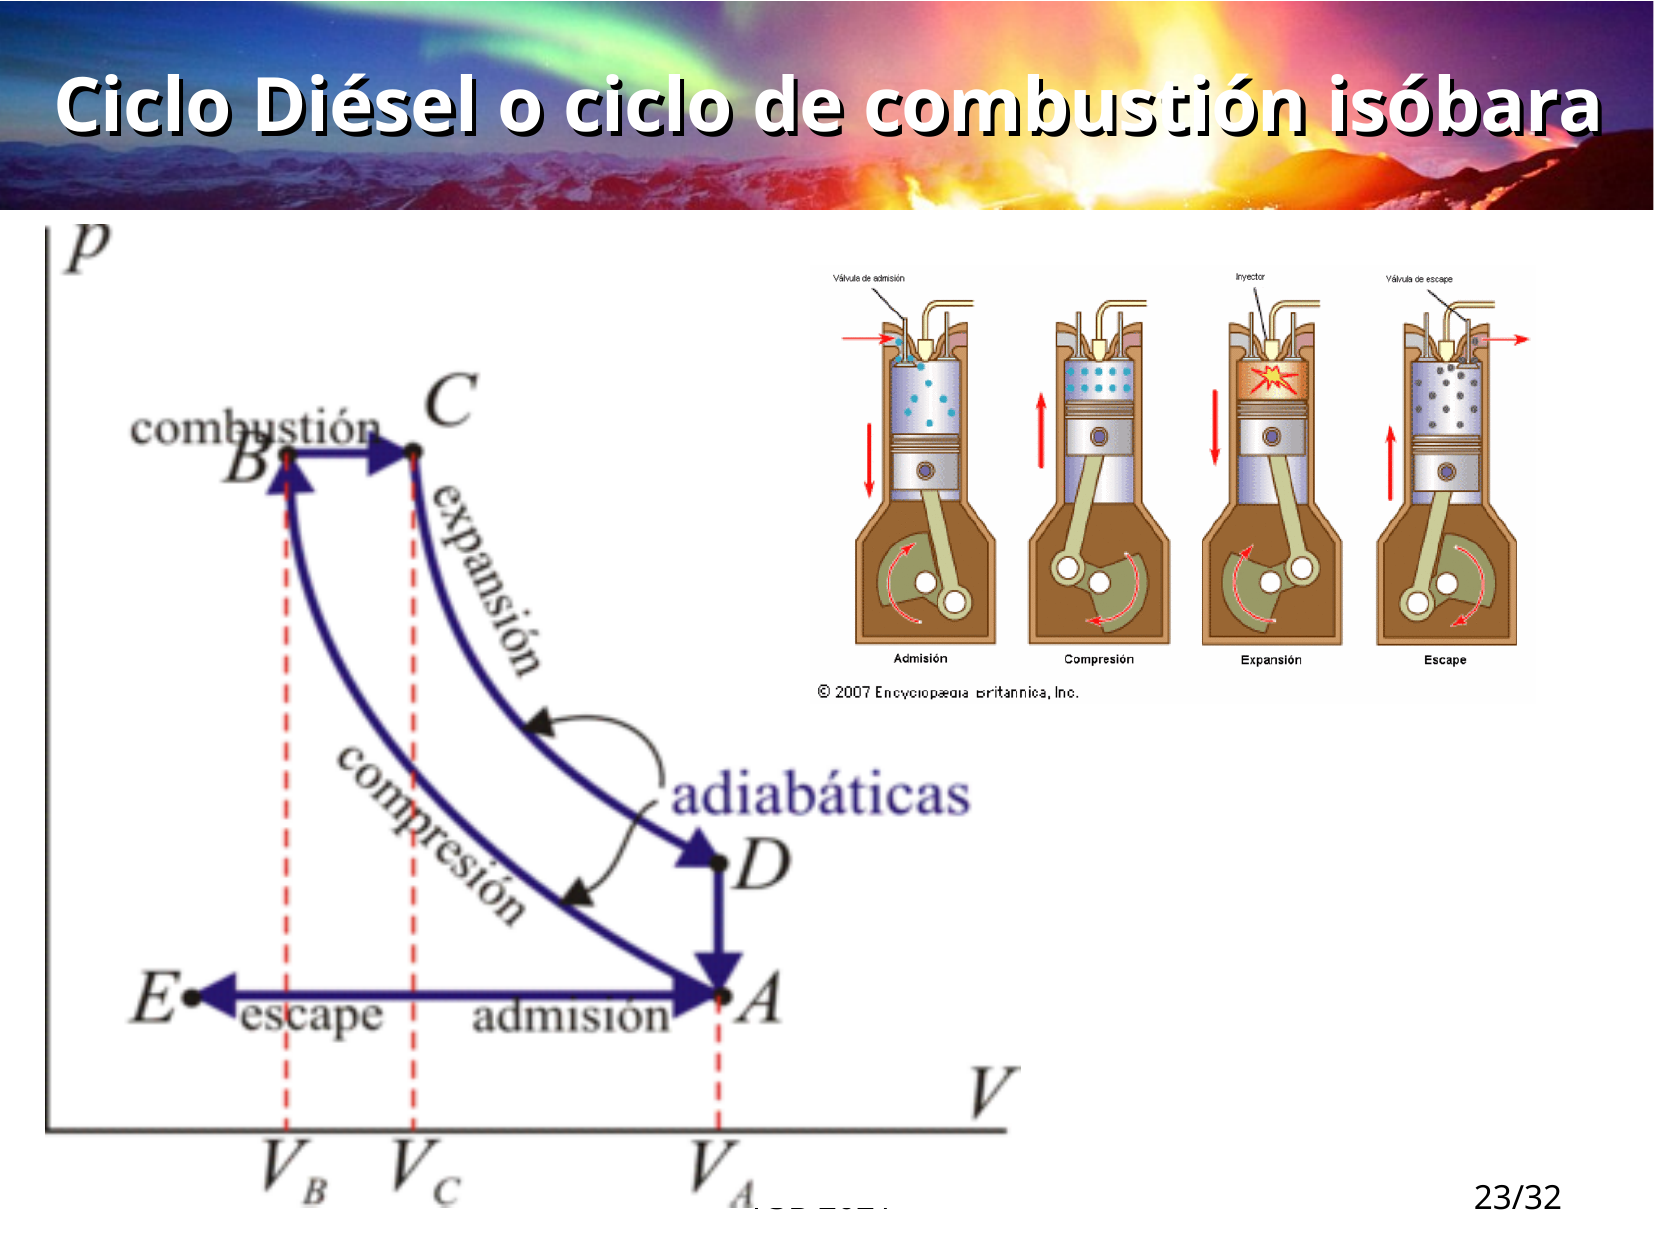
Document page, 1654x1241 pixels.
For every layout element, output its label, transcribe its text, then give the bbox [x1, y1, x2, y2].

picture [45, 224, 1536, 1208]
title Ciclo Diésel o ciclo de combustión isóbara [45, 15, 1606, 191]
picture [0, 1, 1654, 210]
